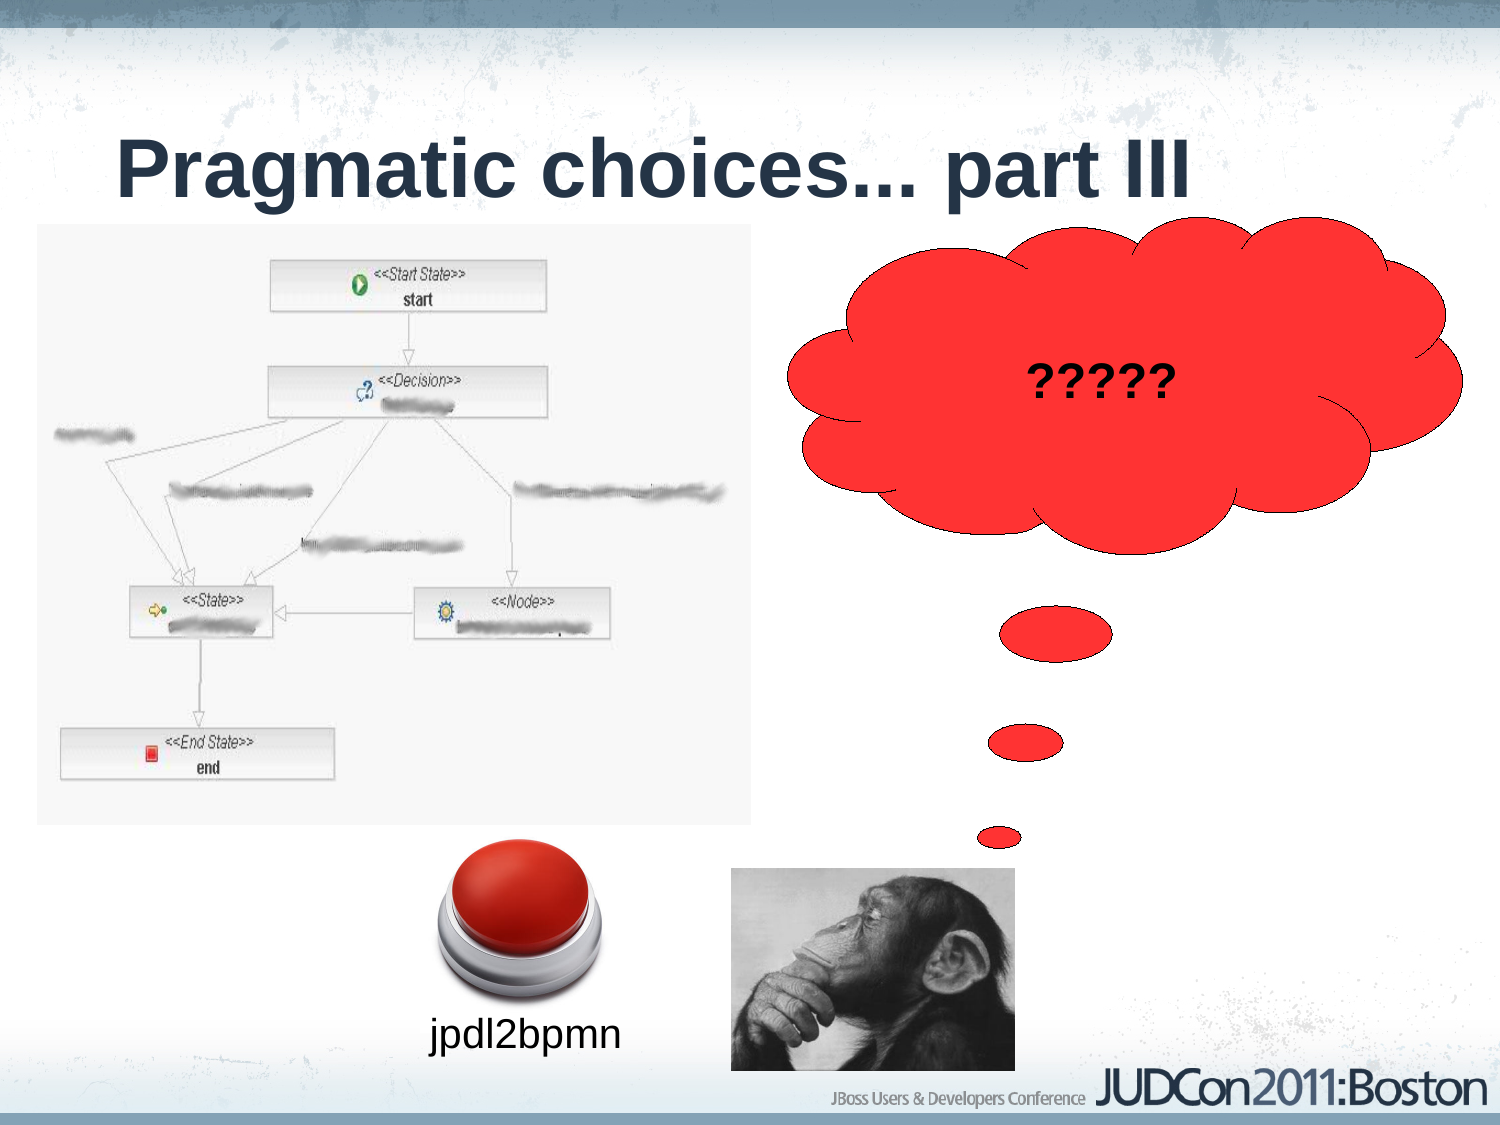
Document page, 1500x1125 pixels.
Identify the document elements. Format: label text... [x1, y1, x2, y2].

picture [0, 0, 1500, 1125]
text_box jpdl2bpmn [414, 999, 640, 1065]
text_box ????? [787, 217, 1463, 555]
text_box ????? [999, 605, 1113, 663]
title Pragmatic choices... part III [100, 46, 1376, 282]
text_box ????? [977, 826, 1022, 849]
text_box ????? [988, 723, 1064, 762]
